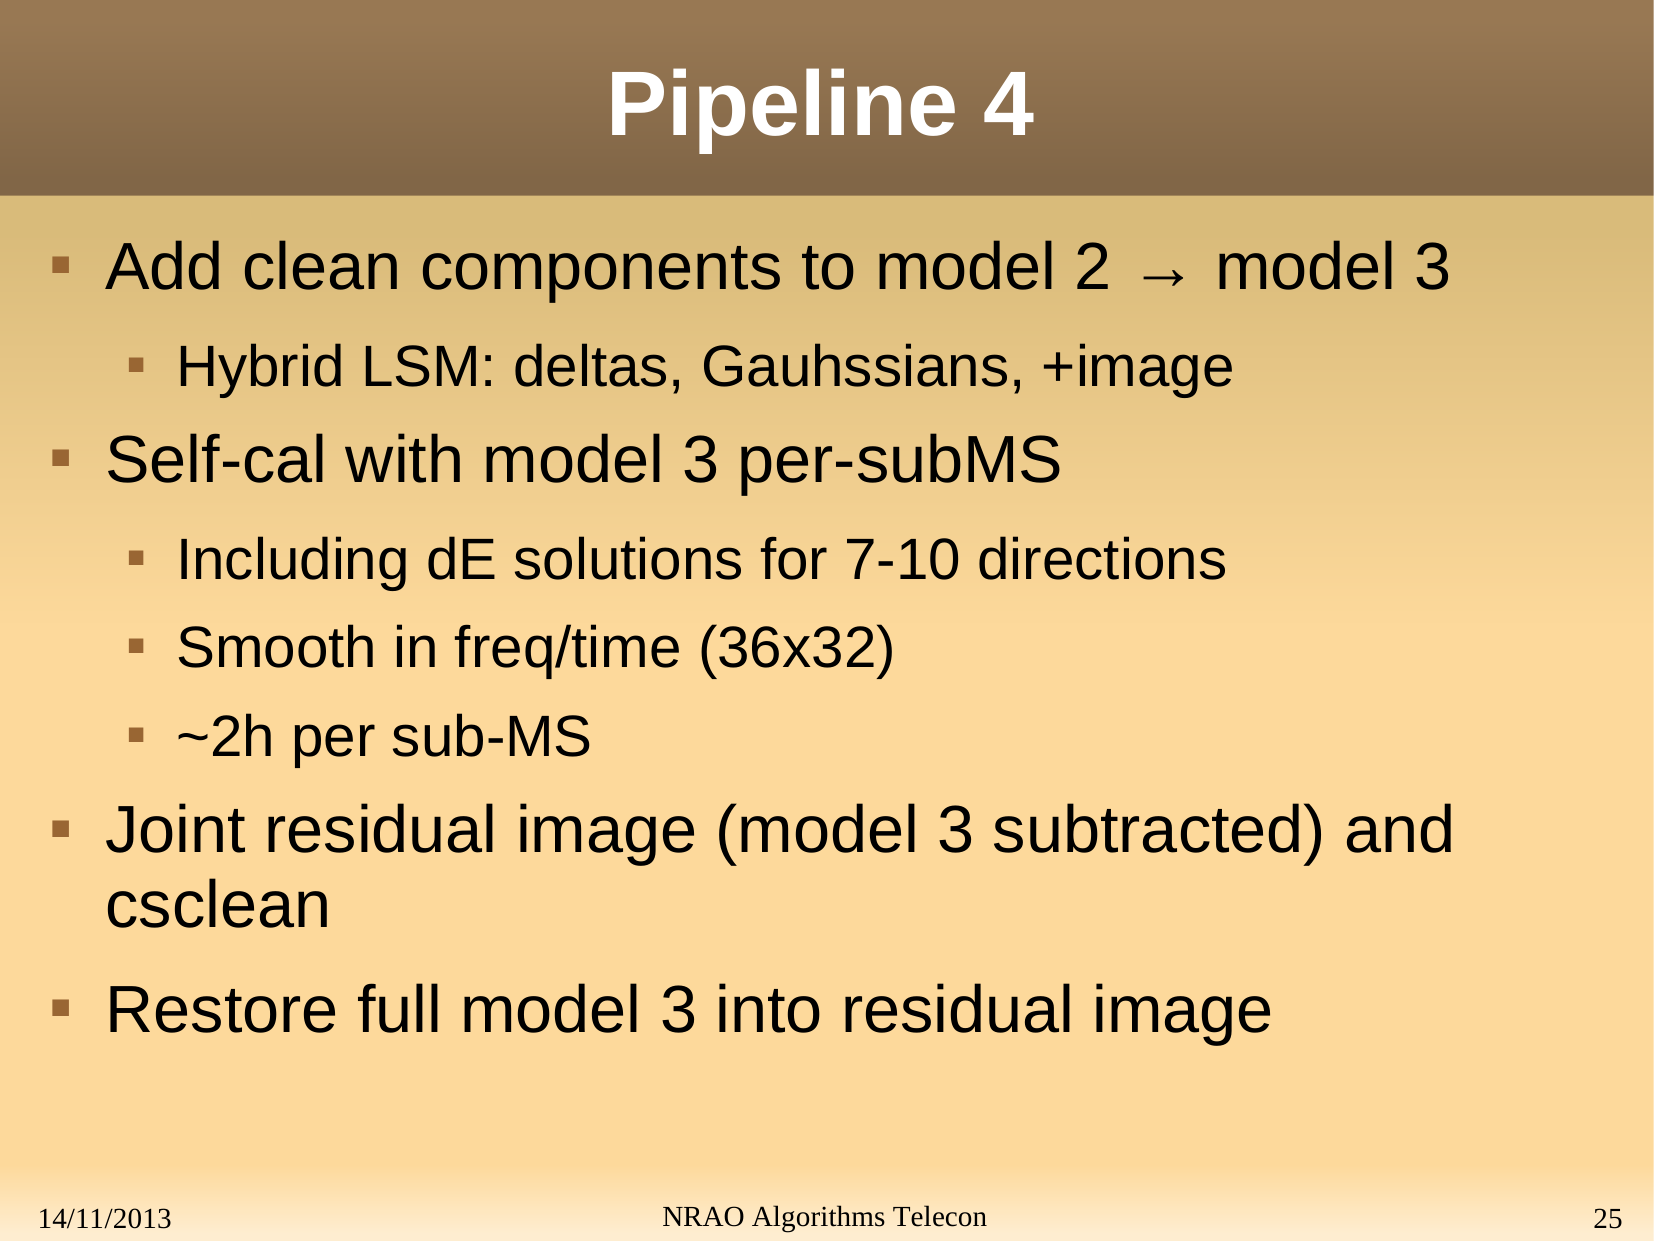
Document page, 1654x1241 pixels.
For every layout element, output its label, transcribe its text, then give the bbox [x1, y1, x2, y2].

list Add clean components to model 2 → model 3 Hybrid LSM: deltas, Gauhssians, +image Self-cal with model 3 per-subMS Including dE solutions for 7-10 directions Smooth in freq/time (36x32) ~2h per sub-MS Joint residual image (model 3 subtracted) and csclean Restore full model 3 into residual image [34, 229, 1606, 1146]
title Pipeline 4 [76, 0, 1565, 208]
picture [0, 0, 1654, 1241]
